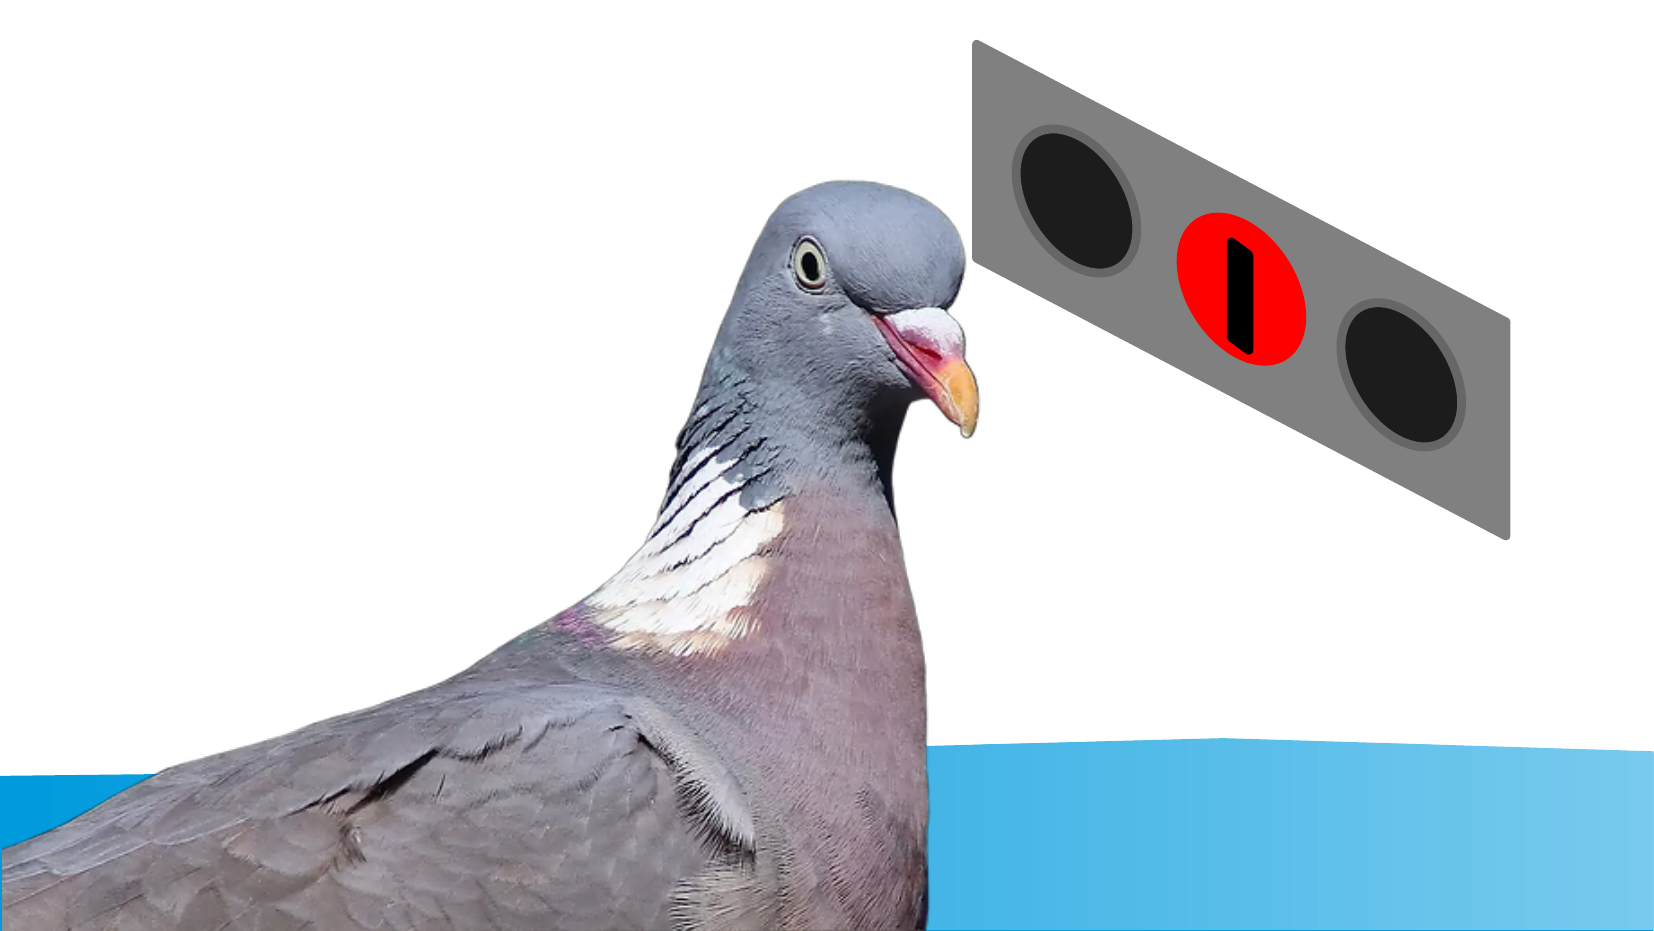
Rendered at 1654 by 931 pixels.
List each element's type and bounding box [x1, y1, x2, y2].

text_box [976, 44, 1507, 536]
picture [2, 132, 1004, 931]
